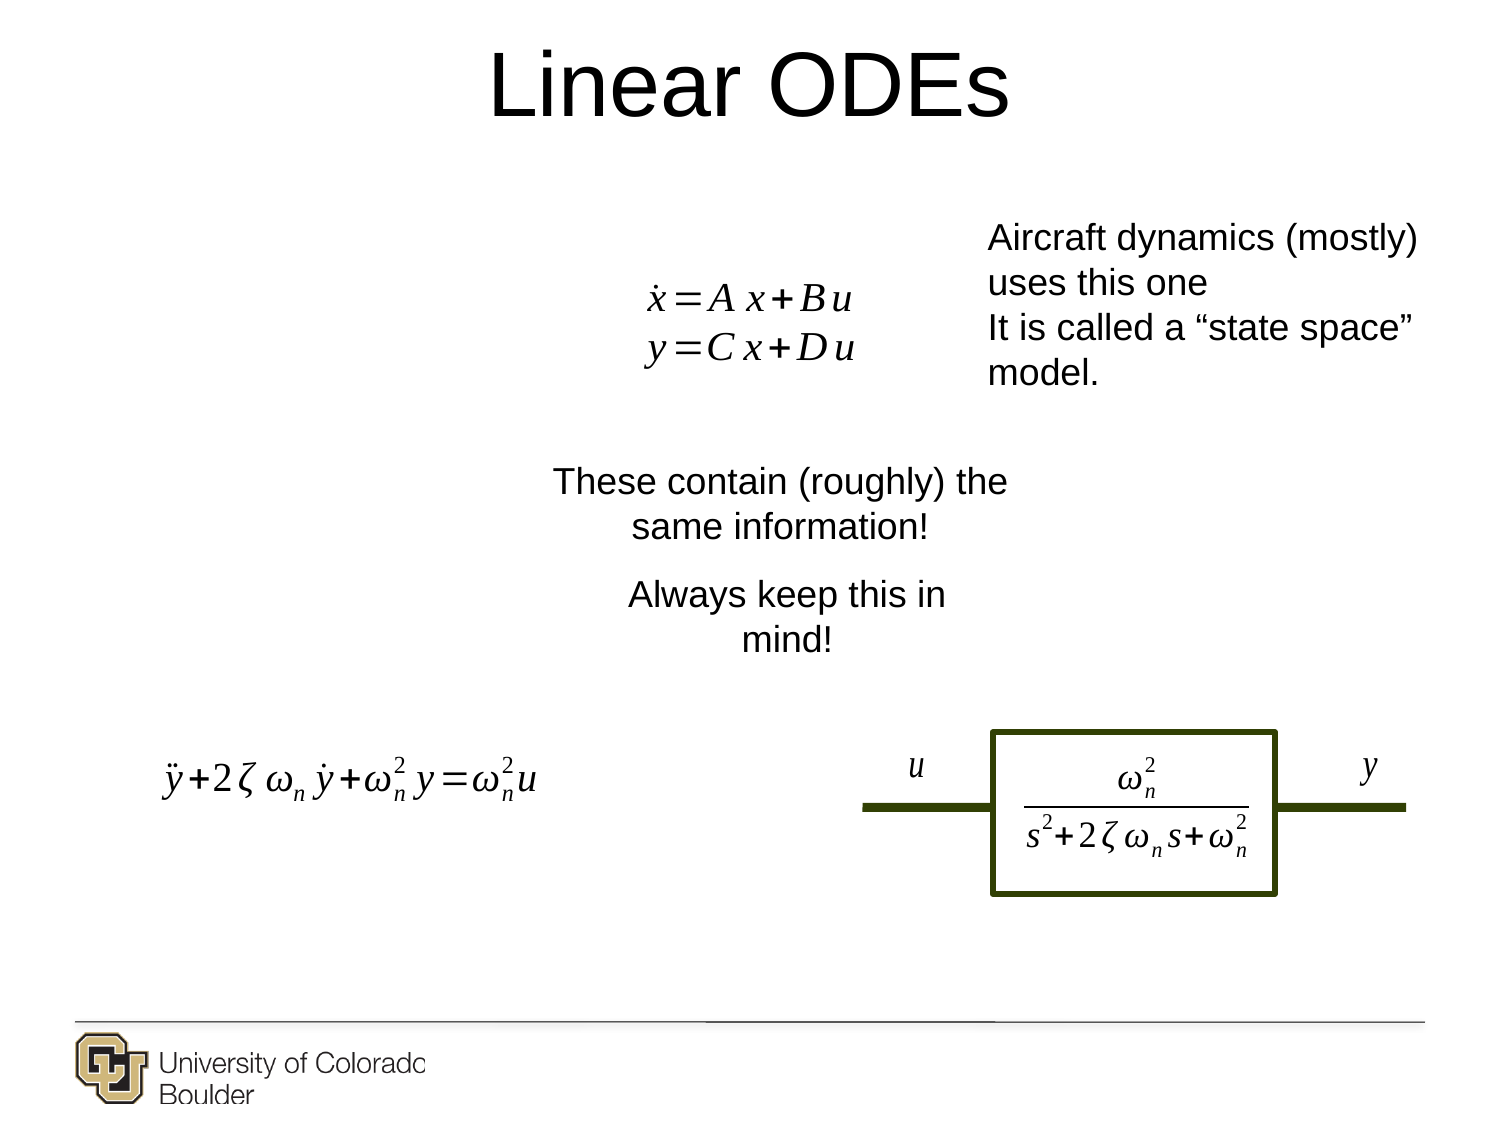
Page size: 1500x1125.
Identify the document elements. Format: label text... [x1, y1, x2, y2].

text_box Always keep this in mind! [562, 562, 1013, 620]
chart [900, 741, 933, 788]
chart [1350, 741, 1388, 788]
chart [631, 275, 867, 369]
title Linear ODEs [75, 26, 1425, 134]
text_box These contain (roughly) the same information! [511, 450, 1050, 600]
text_box Aircraft dynamics (mostly) uses this one It is called a “state space” model. [972, 205, 1461, 450]
chart [150, 750, 549, 808]
chart [1012, 751, 1259, 862]
